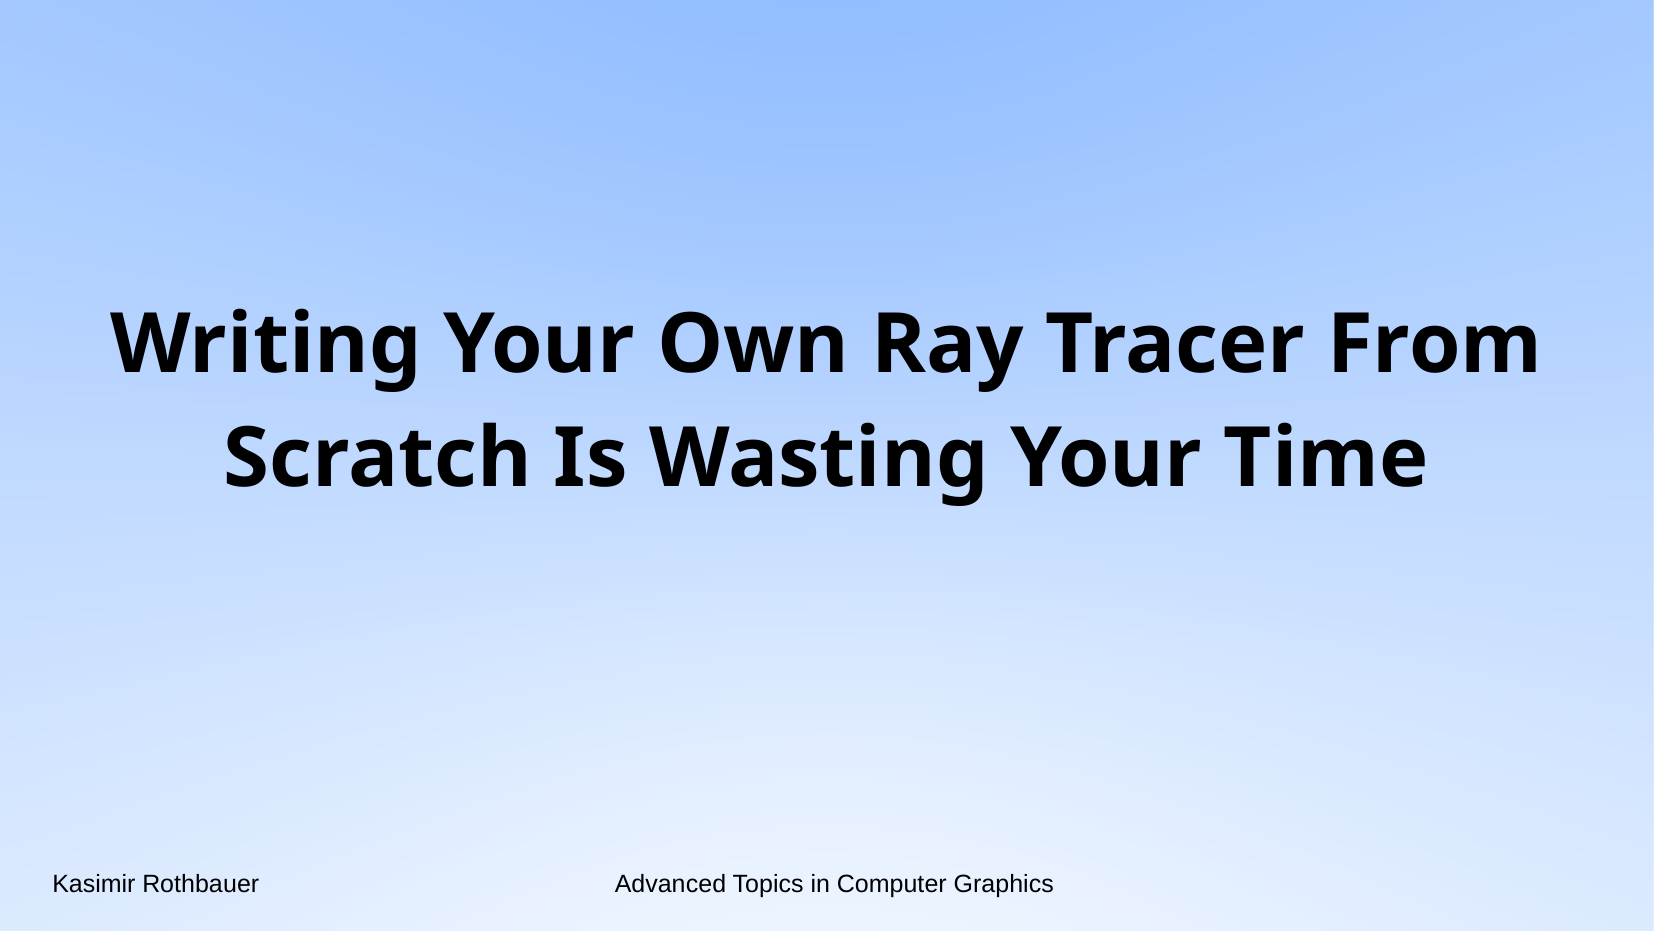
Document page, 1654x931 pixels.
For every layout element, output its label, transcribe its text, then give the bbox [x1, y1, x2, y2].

text_box Advanced Topics in Computer Graphics [600, 862, 1163, 931]
subtitle Writing Your Own Ray Tracer From Scratch Is Wasting Your Time [82, 37, 1571, 757]
text_box Kasimir Rothbauer [37, 862, 413, 906]
picture [0, 0, 1654, 931]
